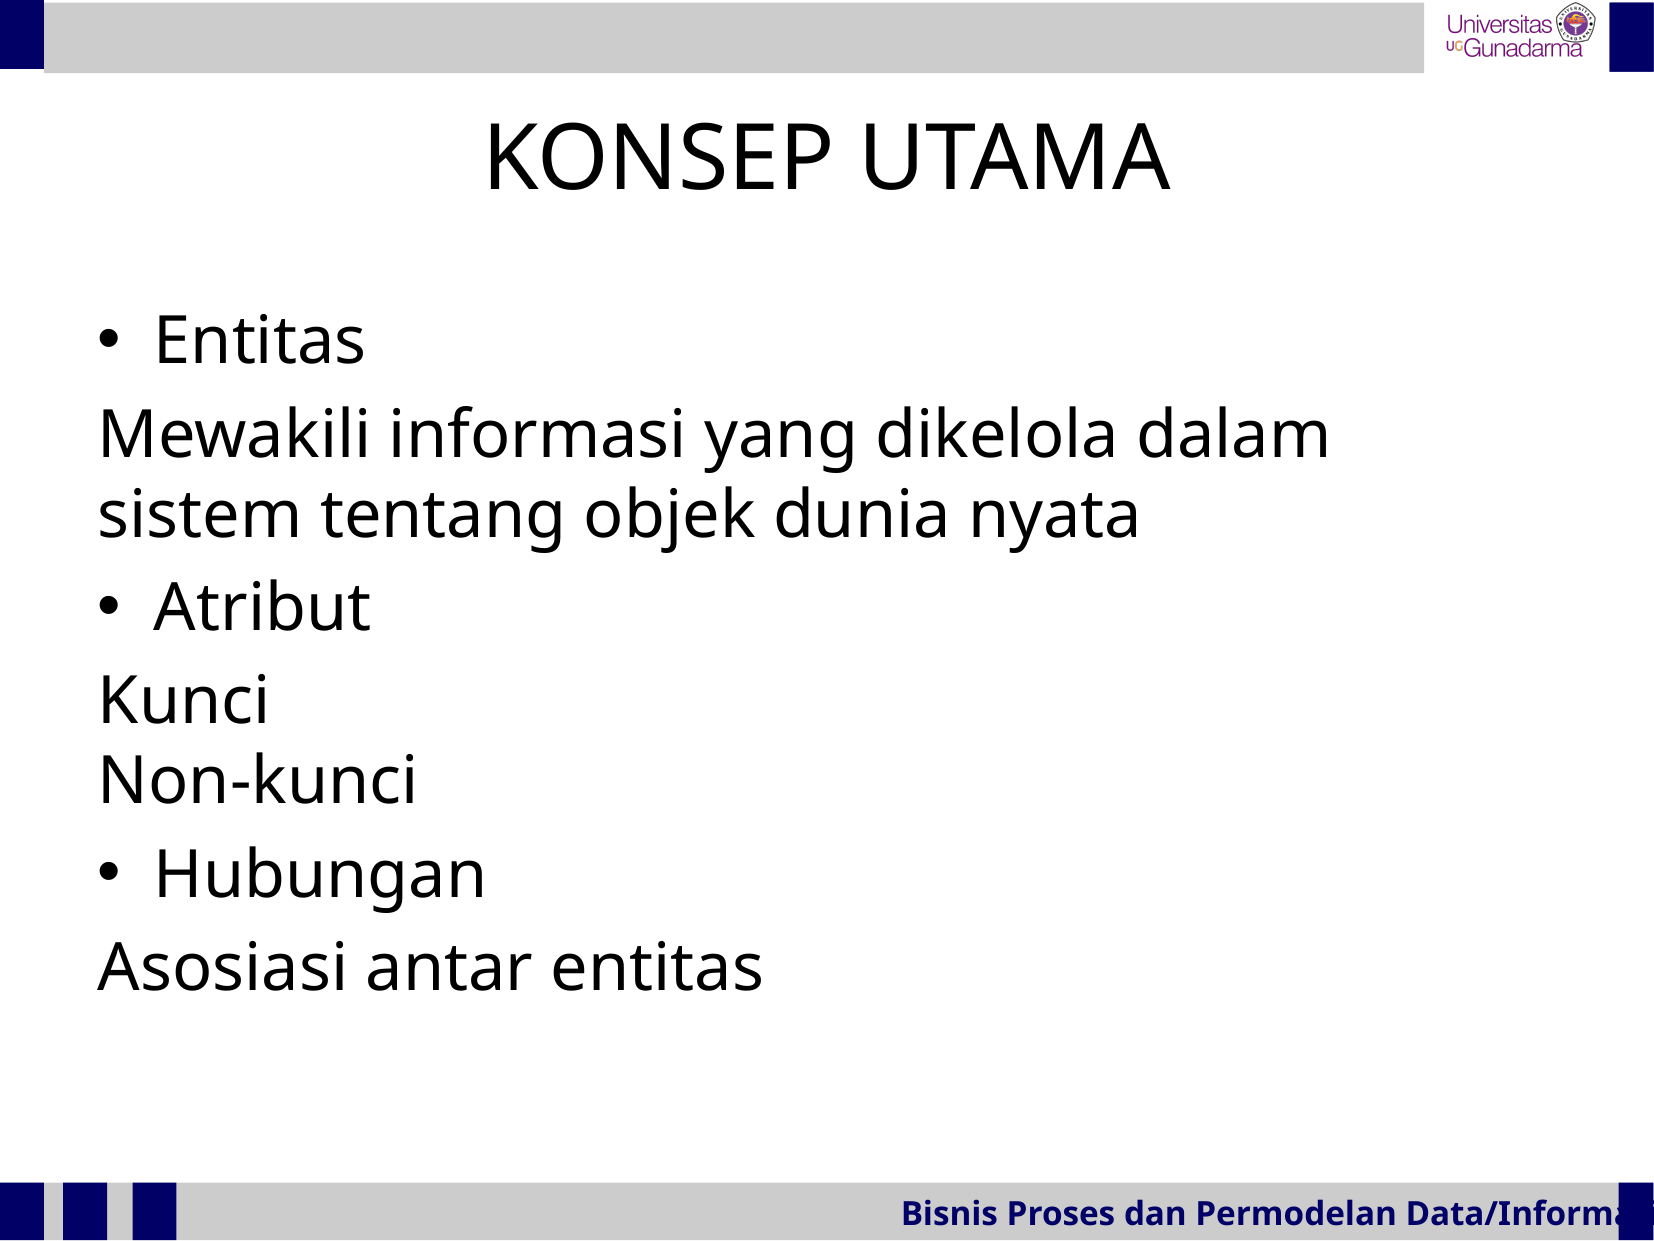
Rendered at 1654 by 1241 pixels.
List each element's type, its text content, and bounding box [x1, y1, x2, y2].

list Entitas Mewakili informasi yang dikelola dalam sistem tentang objek dunia nyata Atribut Kunci Non-kunci Hubungan Asosiasi antar entitas [82, 289, 1571, 1108]
title KONSEP UTAMA [82, 49, 1571, 257]
picture [1437, 2, 1610, 62]
